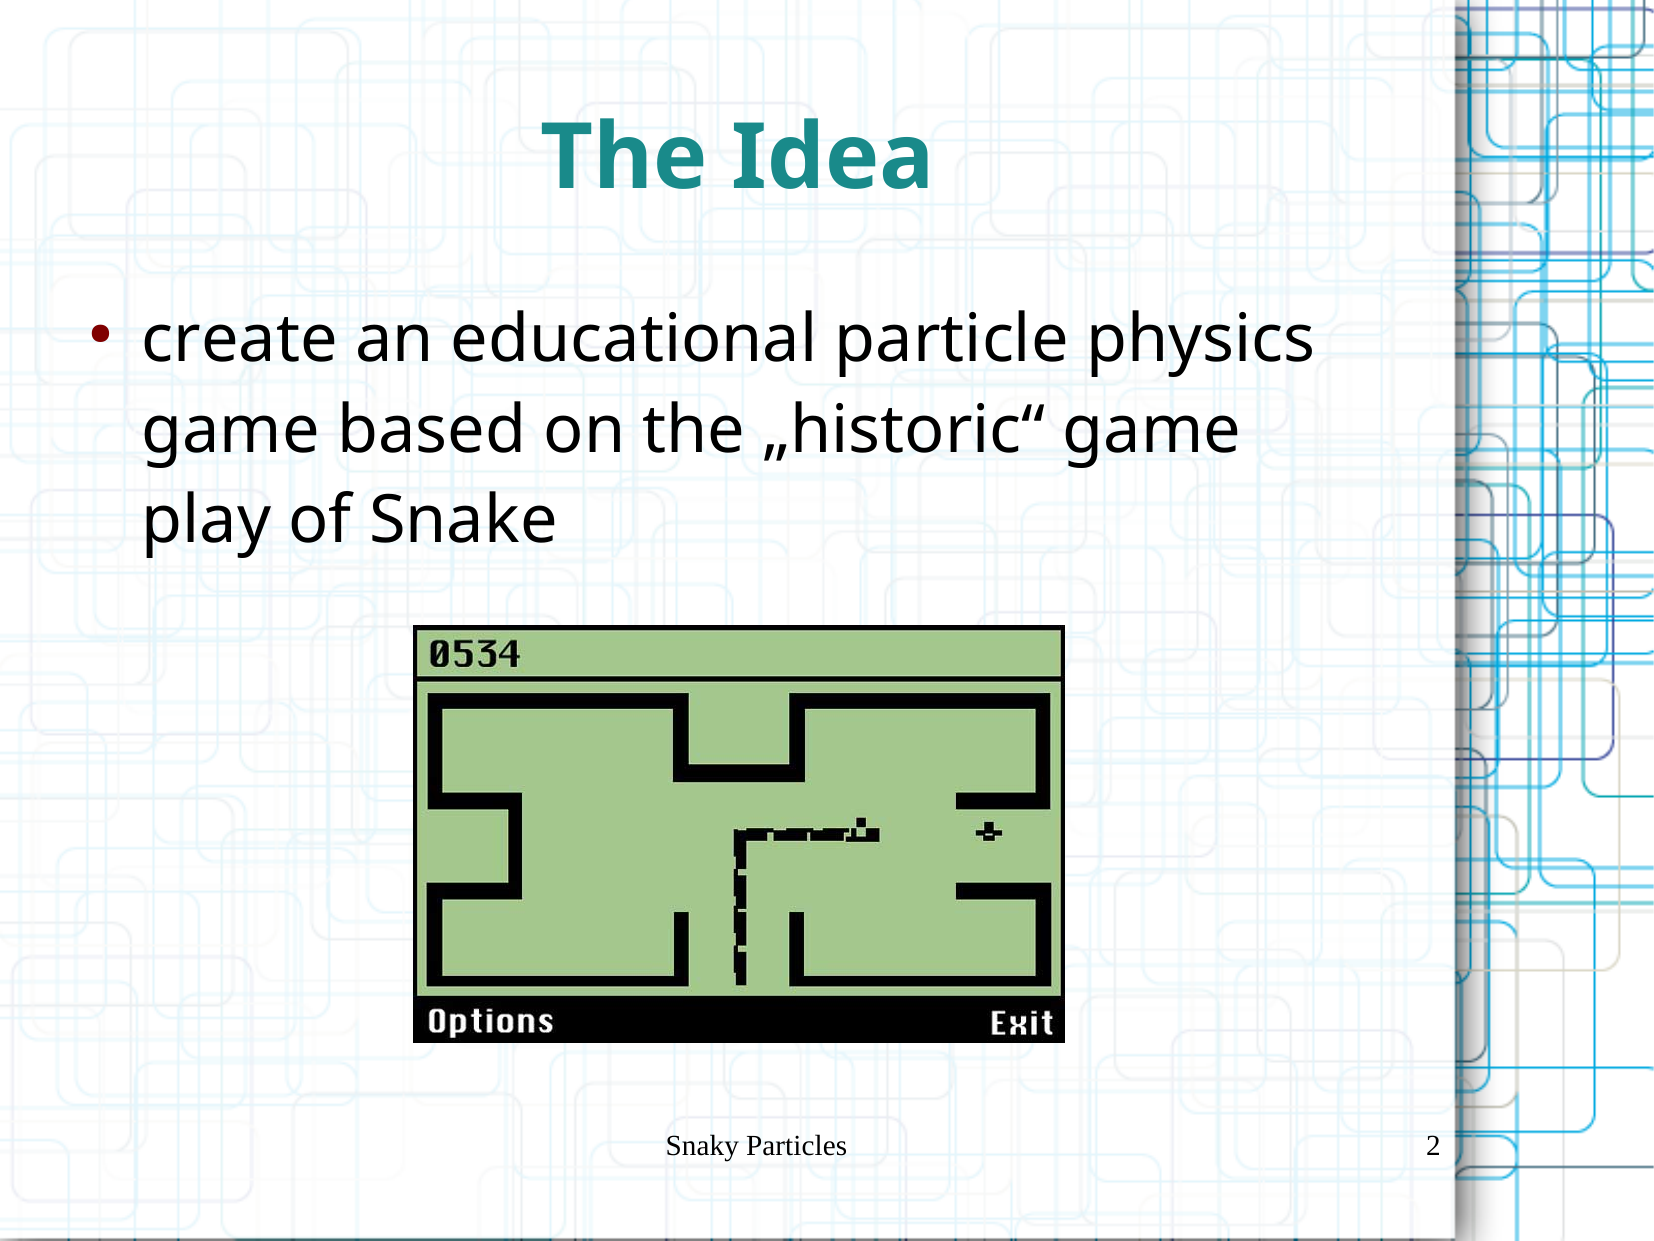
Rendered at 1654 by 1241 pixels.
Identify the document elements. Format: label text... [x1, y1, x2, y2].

list create an educational particle physics game based on the „historic“ game play of Snake [70, 290, 1347, 567]
picture [0, 0, 1654, 1241]
title The Idea [59, 49, 1418, 257]
